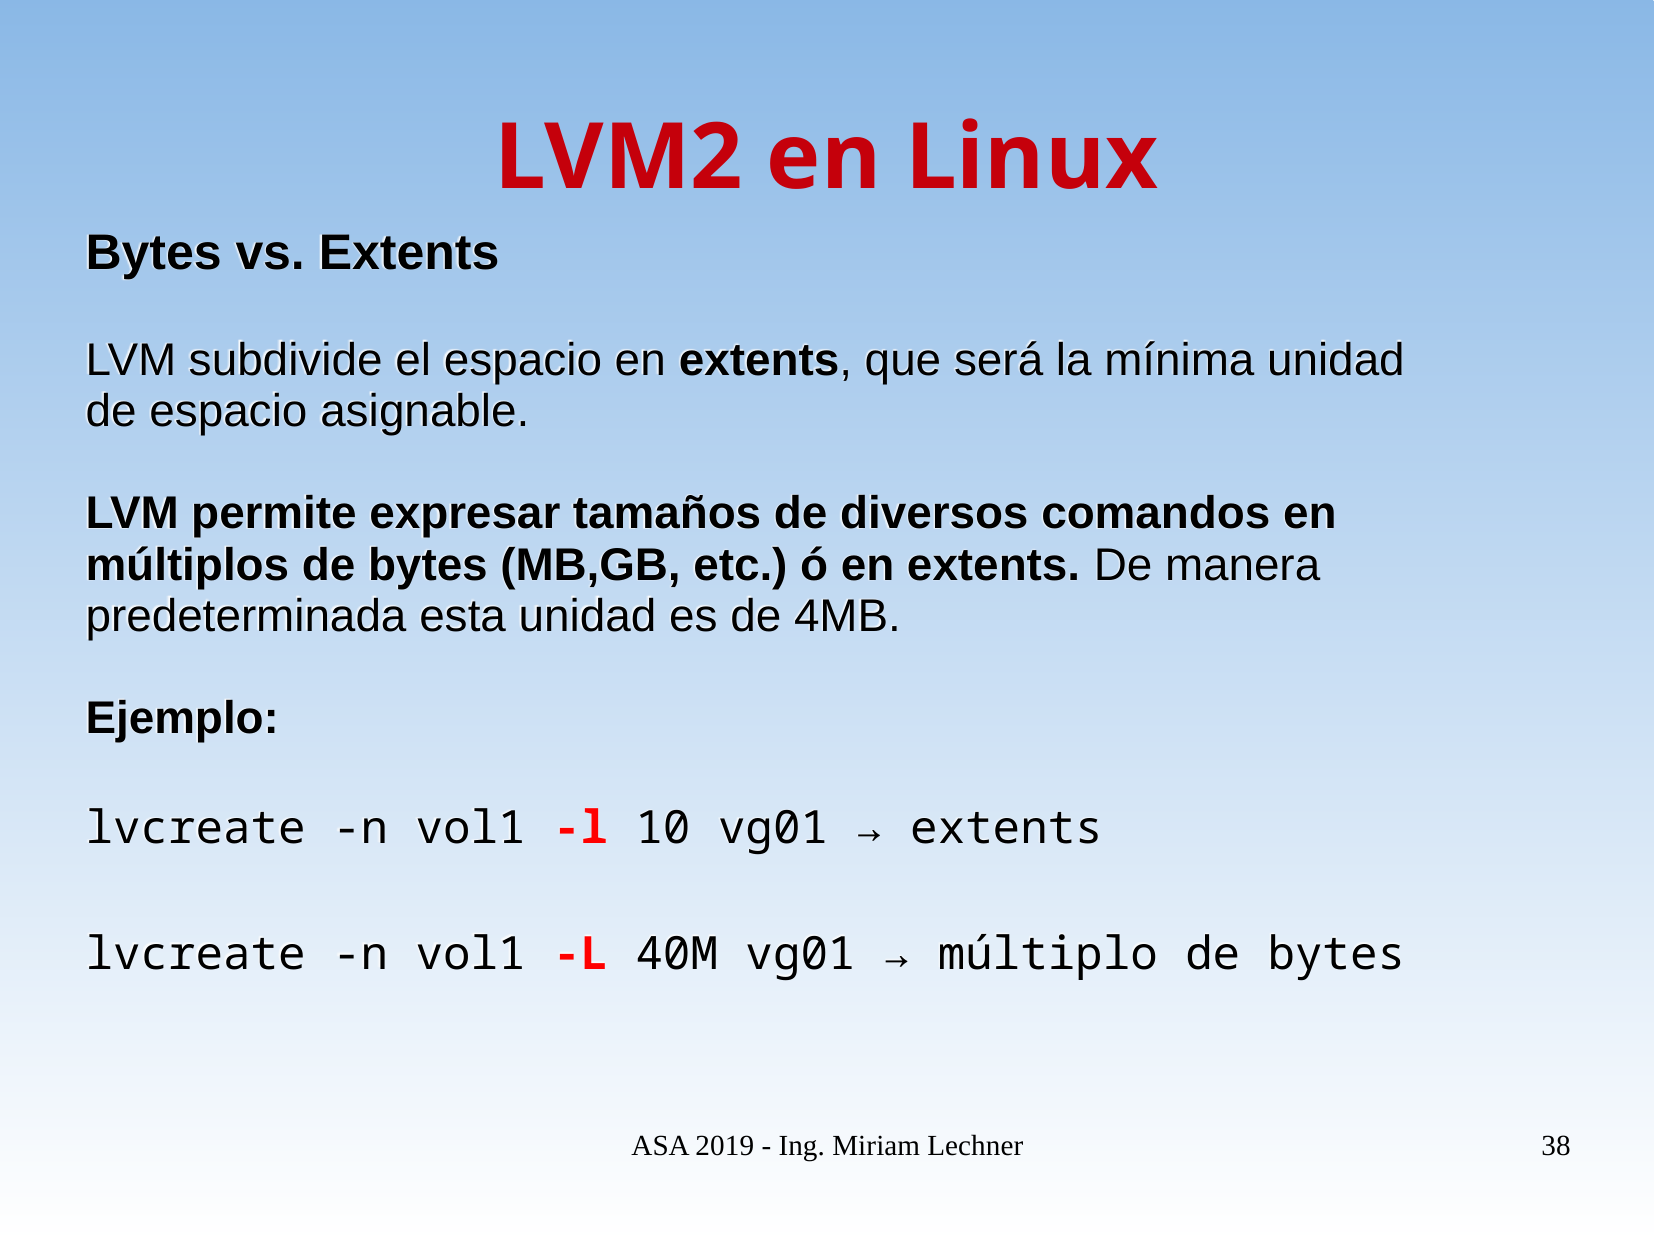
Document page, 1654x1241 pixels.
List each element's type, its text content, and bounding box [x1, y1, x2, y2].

title LVM2 en Linux [82, 49, 1571, 257]
text_box LVM subdivide el espacio en extents, que será la mínima unidad de espacio asignable. LVM permite expresar tamaños de diversos comandos en múltiplos de bytes (MB,GB, etc.) ó en extents. De manera predeterminada esta unidad es de 4MB. Ejemplo: lvcreate -n vol1 -l 10 vg01 → extents lvcreate -n vol1 -L 40M vg01 → múltiplo de bytes [70, 326, 1654, 1008]
text_box Bytes vs. Extents [70, 216, 556, 326]
